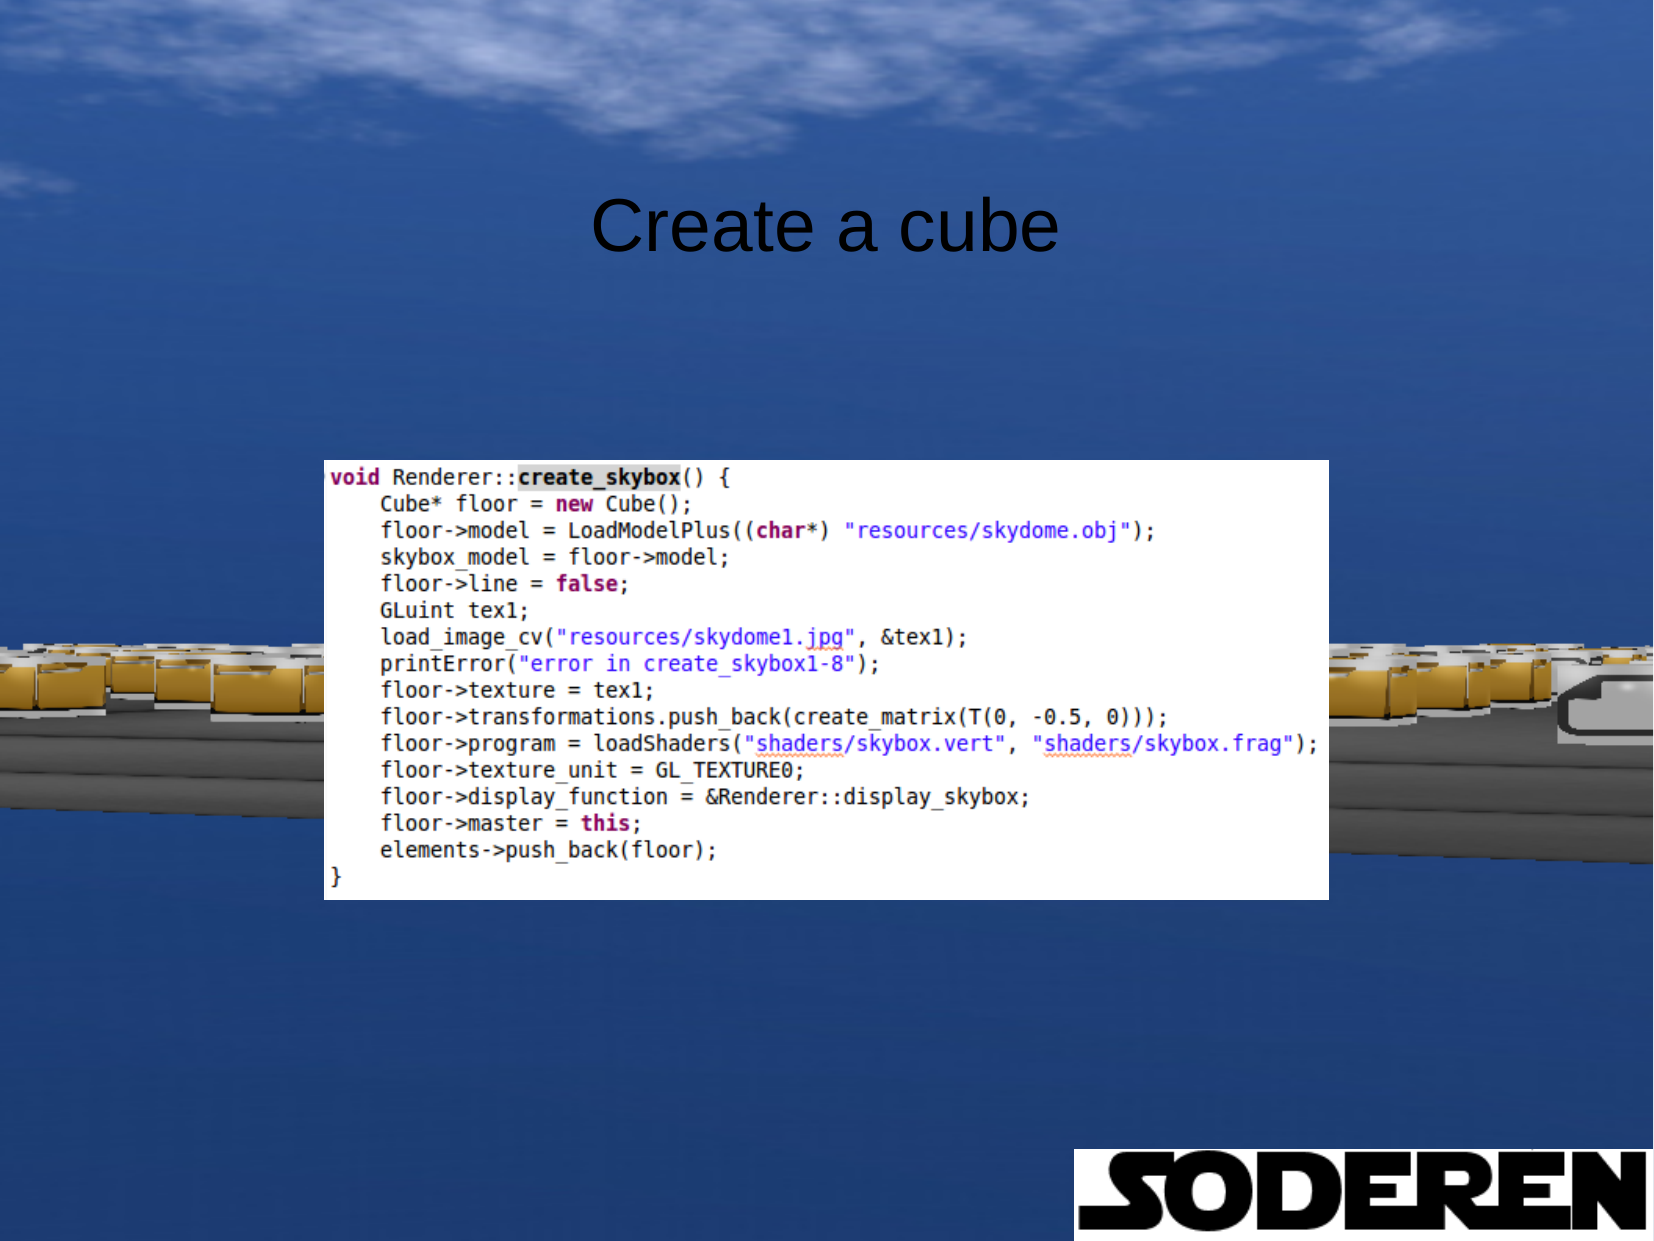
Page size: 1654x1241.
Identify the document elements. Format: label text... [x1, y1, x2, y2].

picture [0, 0, 1654, 1241]
text_box Create a cube [576, 176, 1077, 275]
